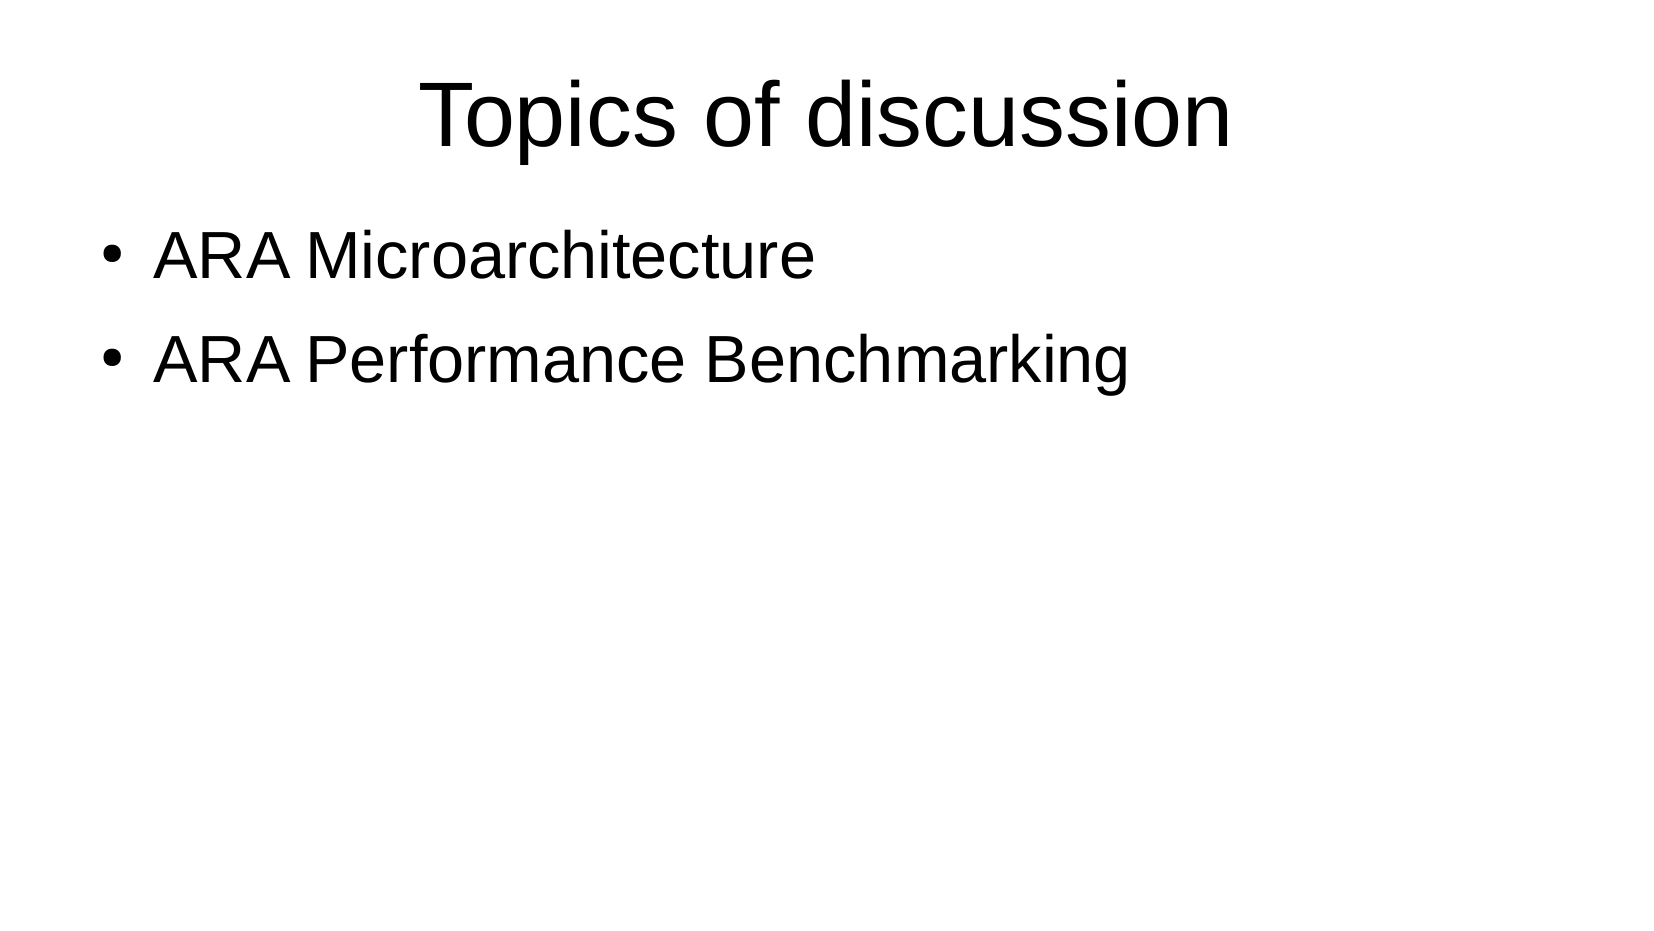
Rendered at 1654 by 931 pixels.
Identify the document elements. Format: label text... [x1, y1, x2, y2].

list ARA Microarchitecture ARA Performance Benchmarking [82, 217, 1571, 758]
title Topics of discussion [82, 37, 1571, 193]
